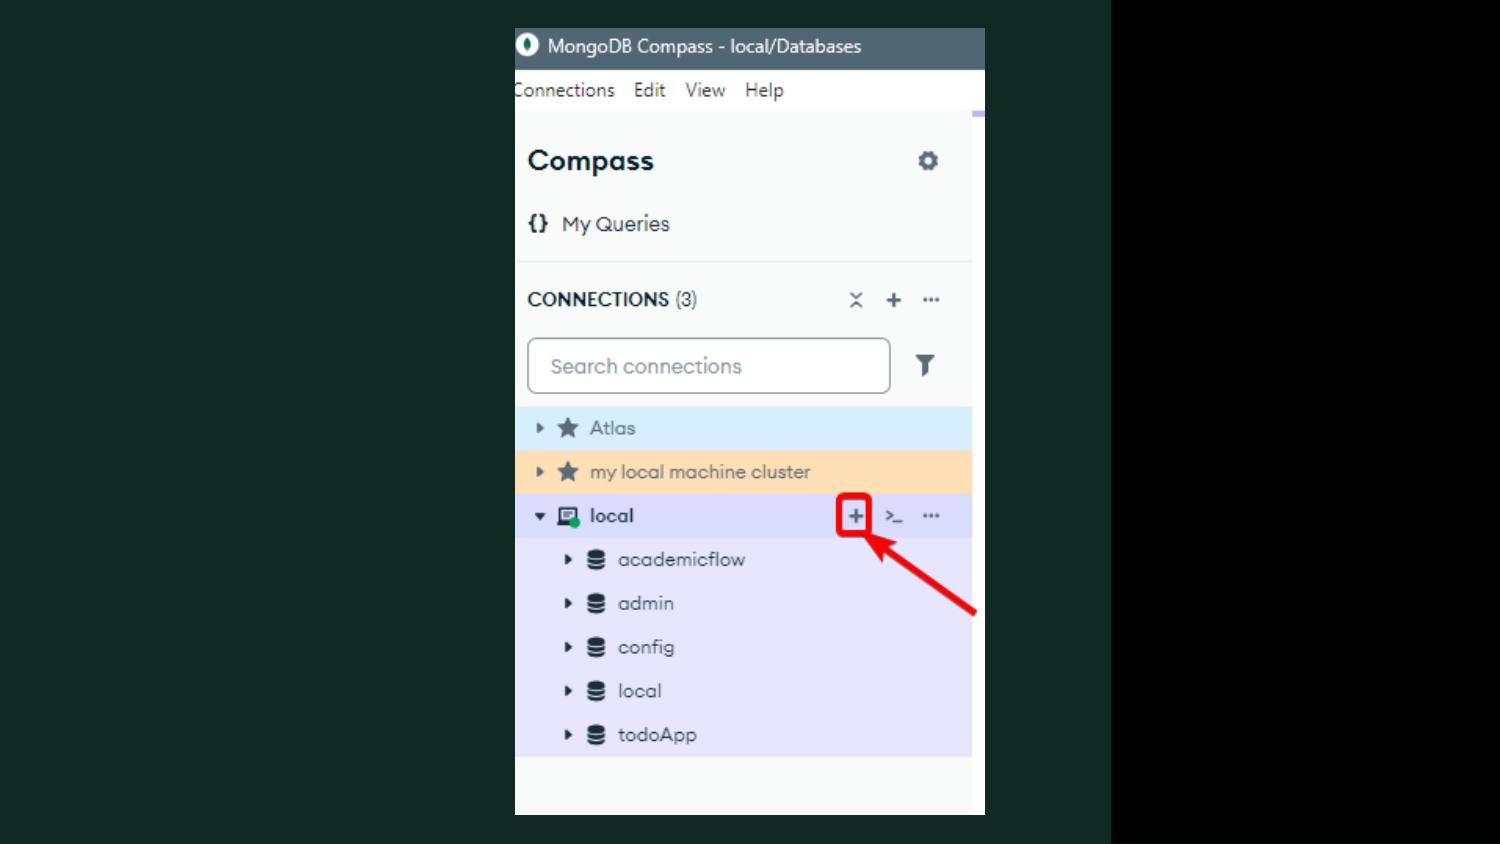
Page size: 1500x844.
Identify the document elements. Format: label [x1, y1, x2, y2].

picture [515, 28, 985, 815]
